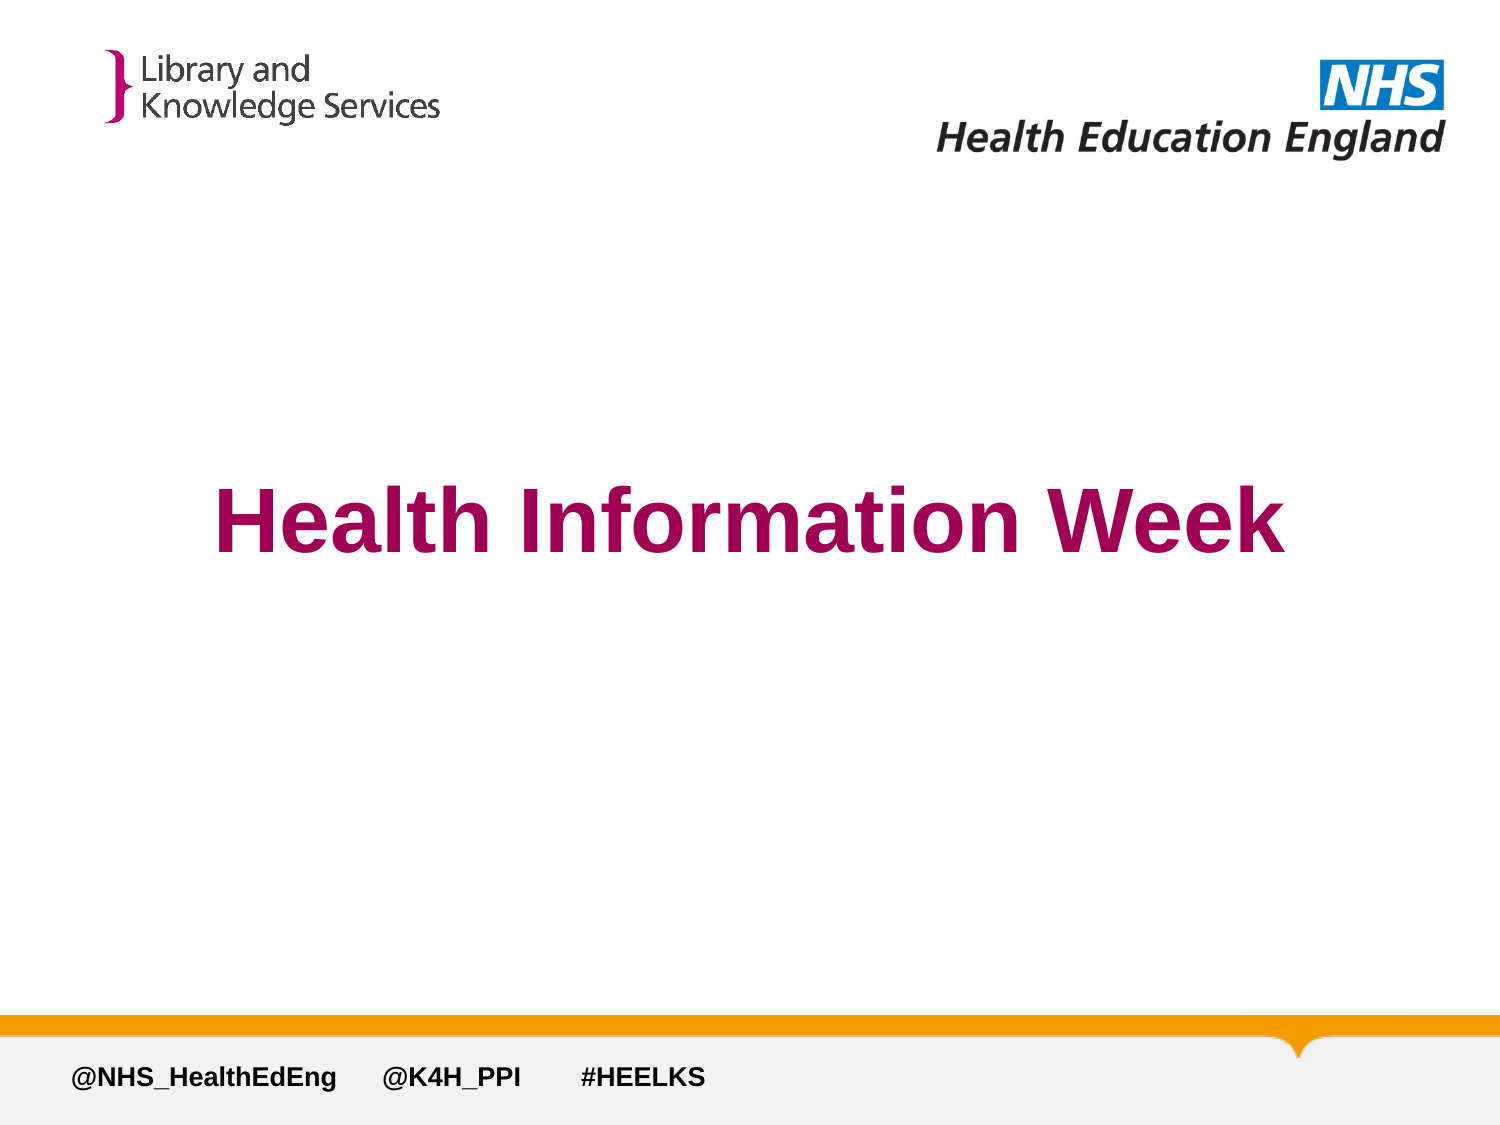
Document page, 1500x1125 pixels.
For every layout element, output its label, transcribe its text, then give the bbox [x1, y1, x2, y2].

picture [100, 42, 443, 131]
title Health Information Week [103, 453, 1397, 672]
text_box @NHS_HealthEdEng @K4H_PPI #HEELKS [55, 1052, 932, 1113]
